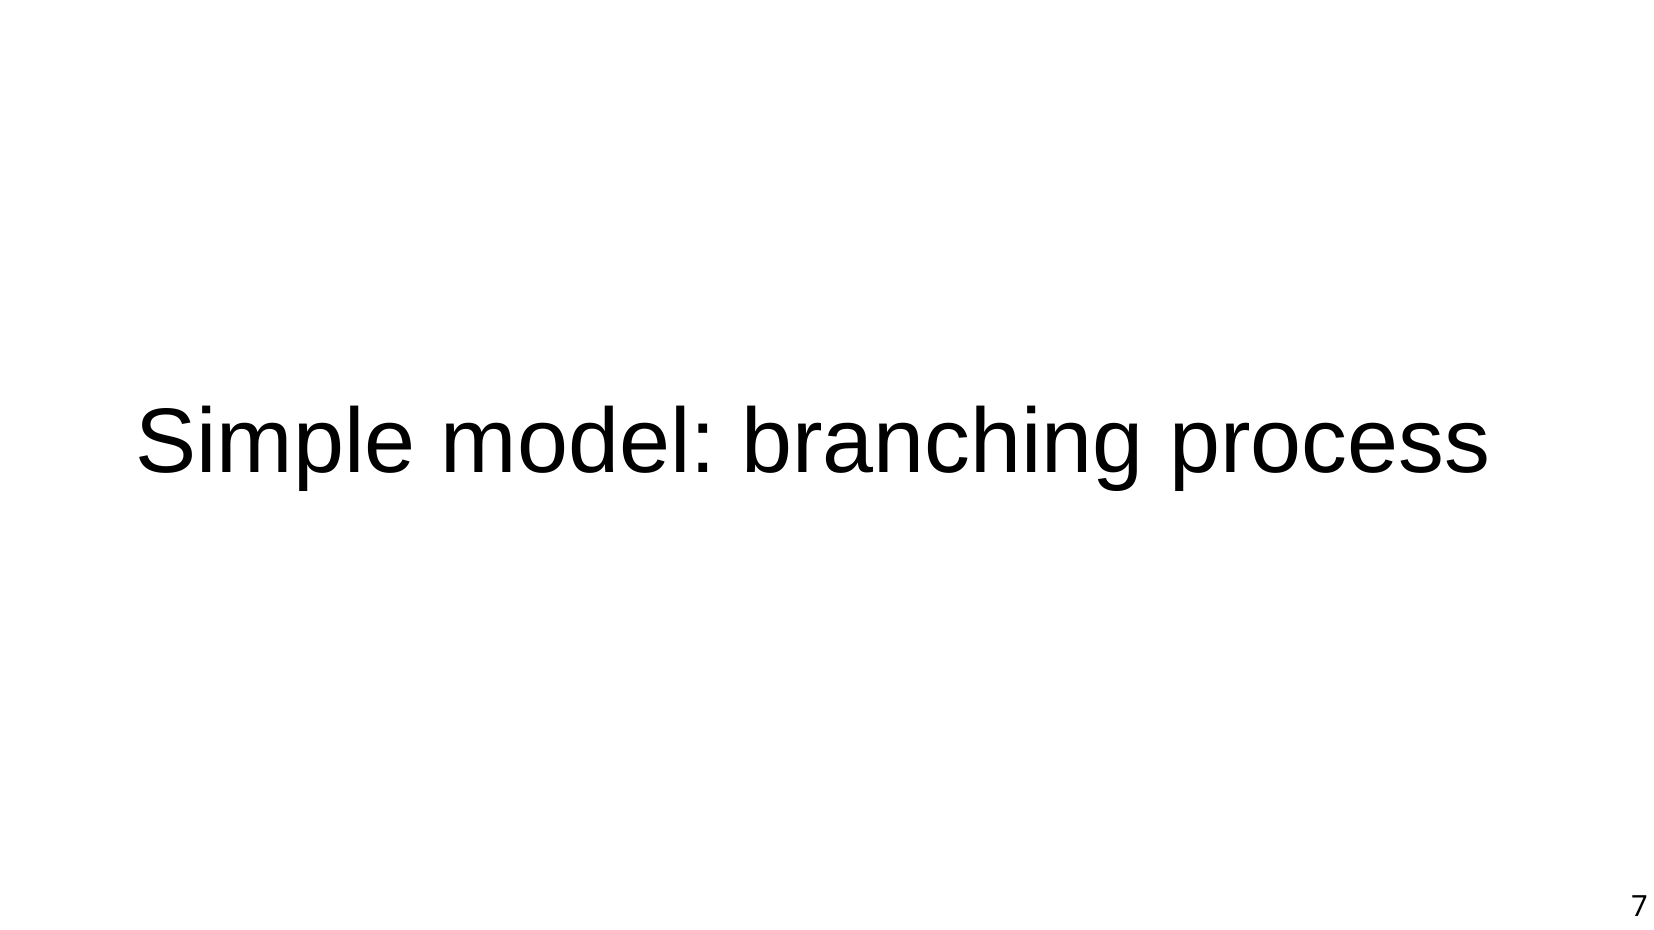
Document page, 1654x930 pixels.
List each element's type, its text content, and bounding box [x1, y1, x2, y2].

title Simple model: branching process [69, 362, 1558, 518]
